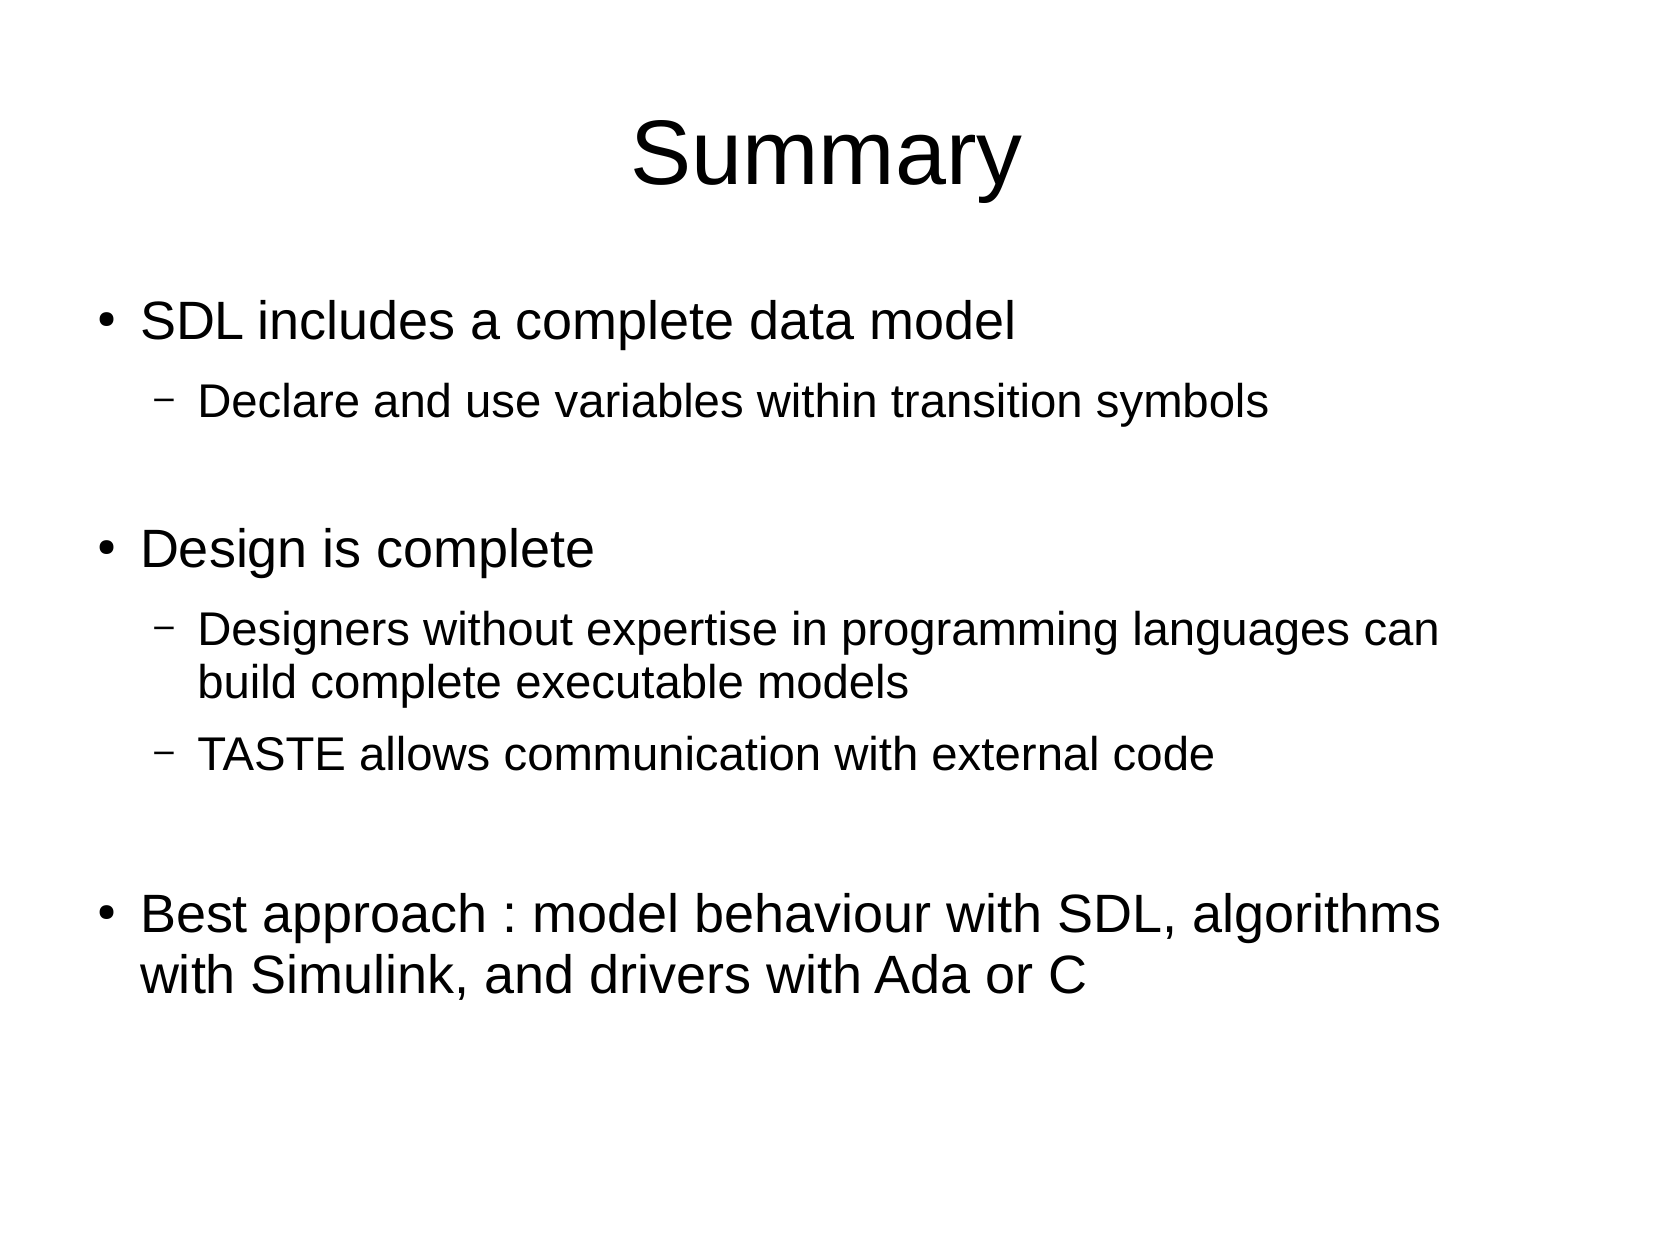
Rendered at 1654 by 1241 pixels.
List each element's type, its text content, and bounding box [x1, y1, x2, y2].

list SDL includes a complete data model Declare and use variables within transition symbols Design is complete Designers without expertise in programming languages can build complete executable models TASTE allows communication with external code Best approach : model behaviour with SDL, algorithms with Simulink, and drivers with Ada or C [82, 290, 1538, 1010]
title Summary [82, 49, 1571, 257]
